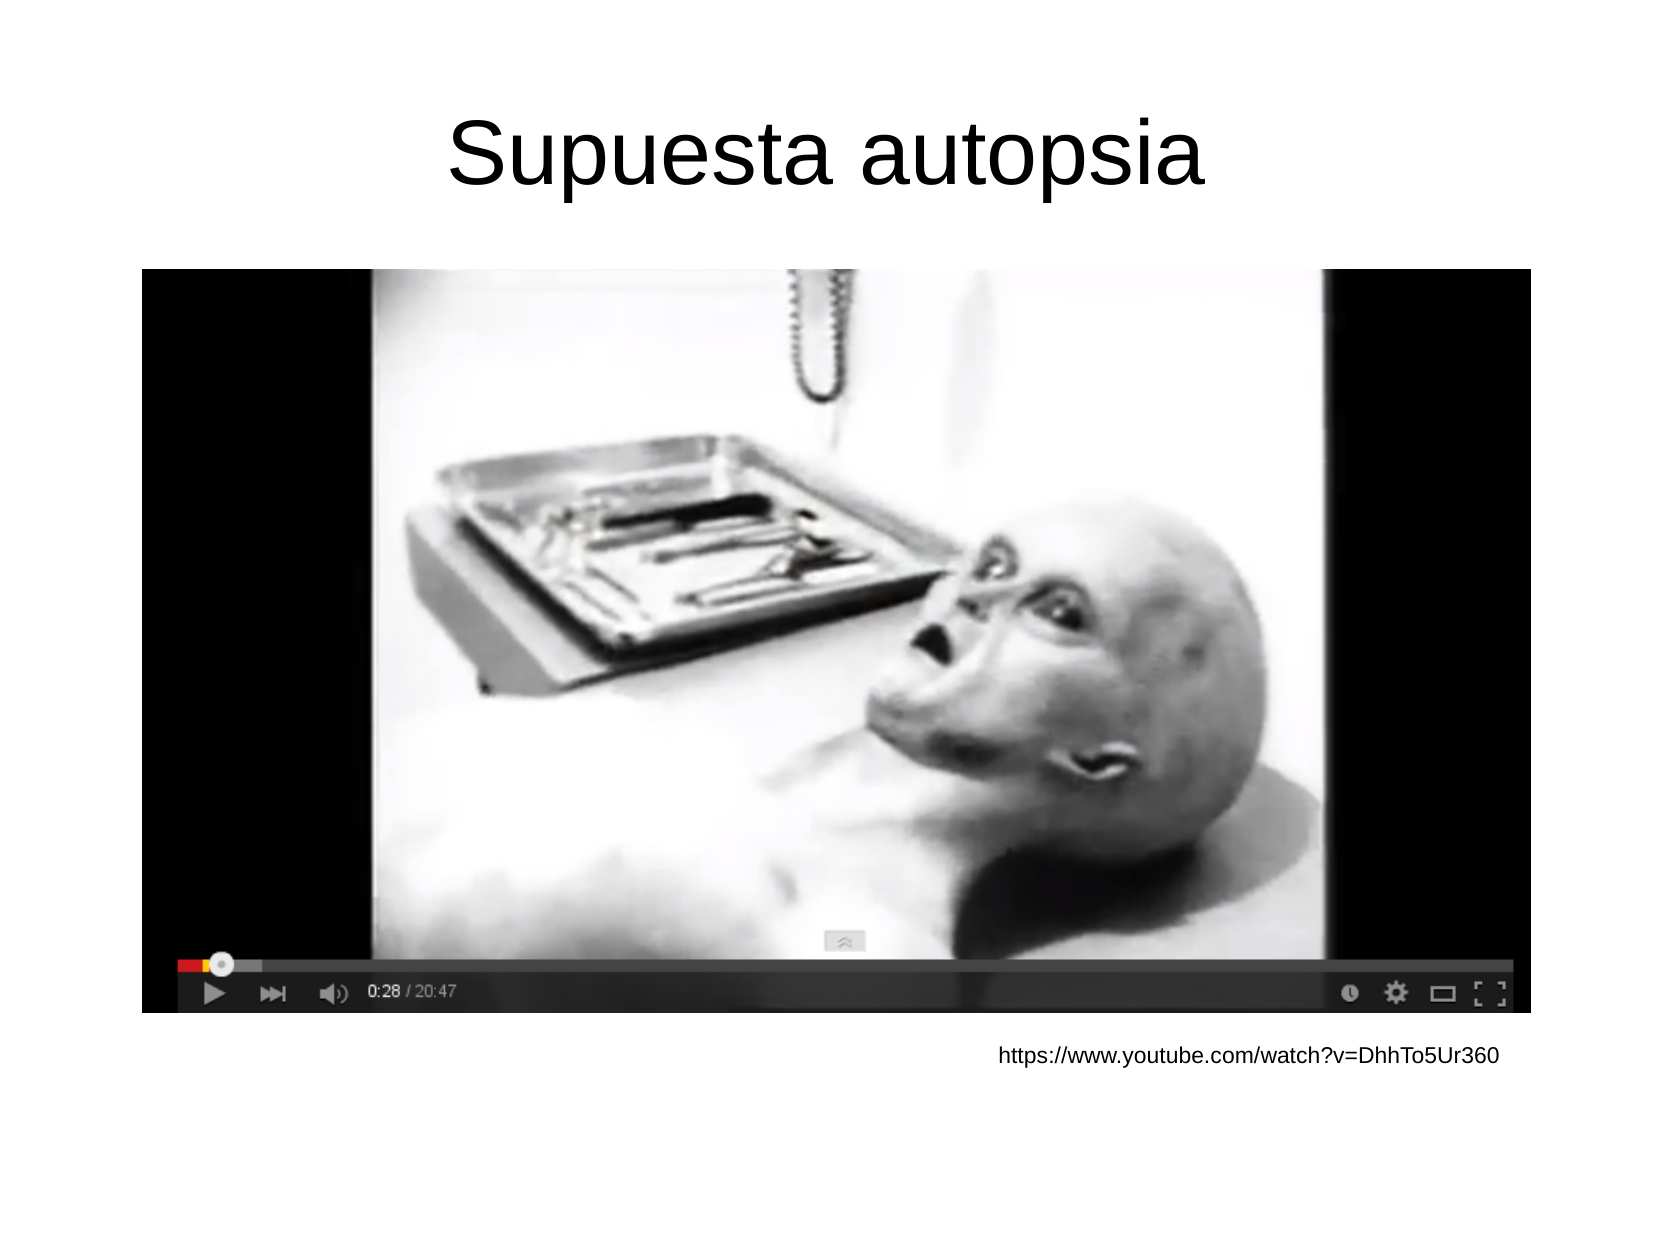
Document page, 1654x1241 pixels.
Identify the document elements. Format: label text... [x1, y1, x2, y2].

title Supuesta autopsia [82, 49, 1571, 257]
text_box https://www.youtube.com/watch?v=DhhTo5Ur360 [983, 1035, 1654, 1092]
picture [142, 269, 1531, 1013]
